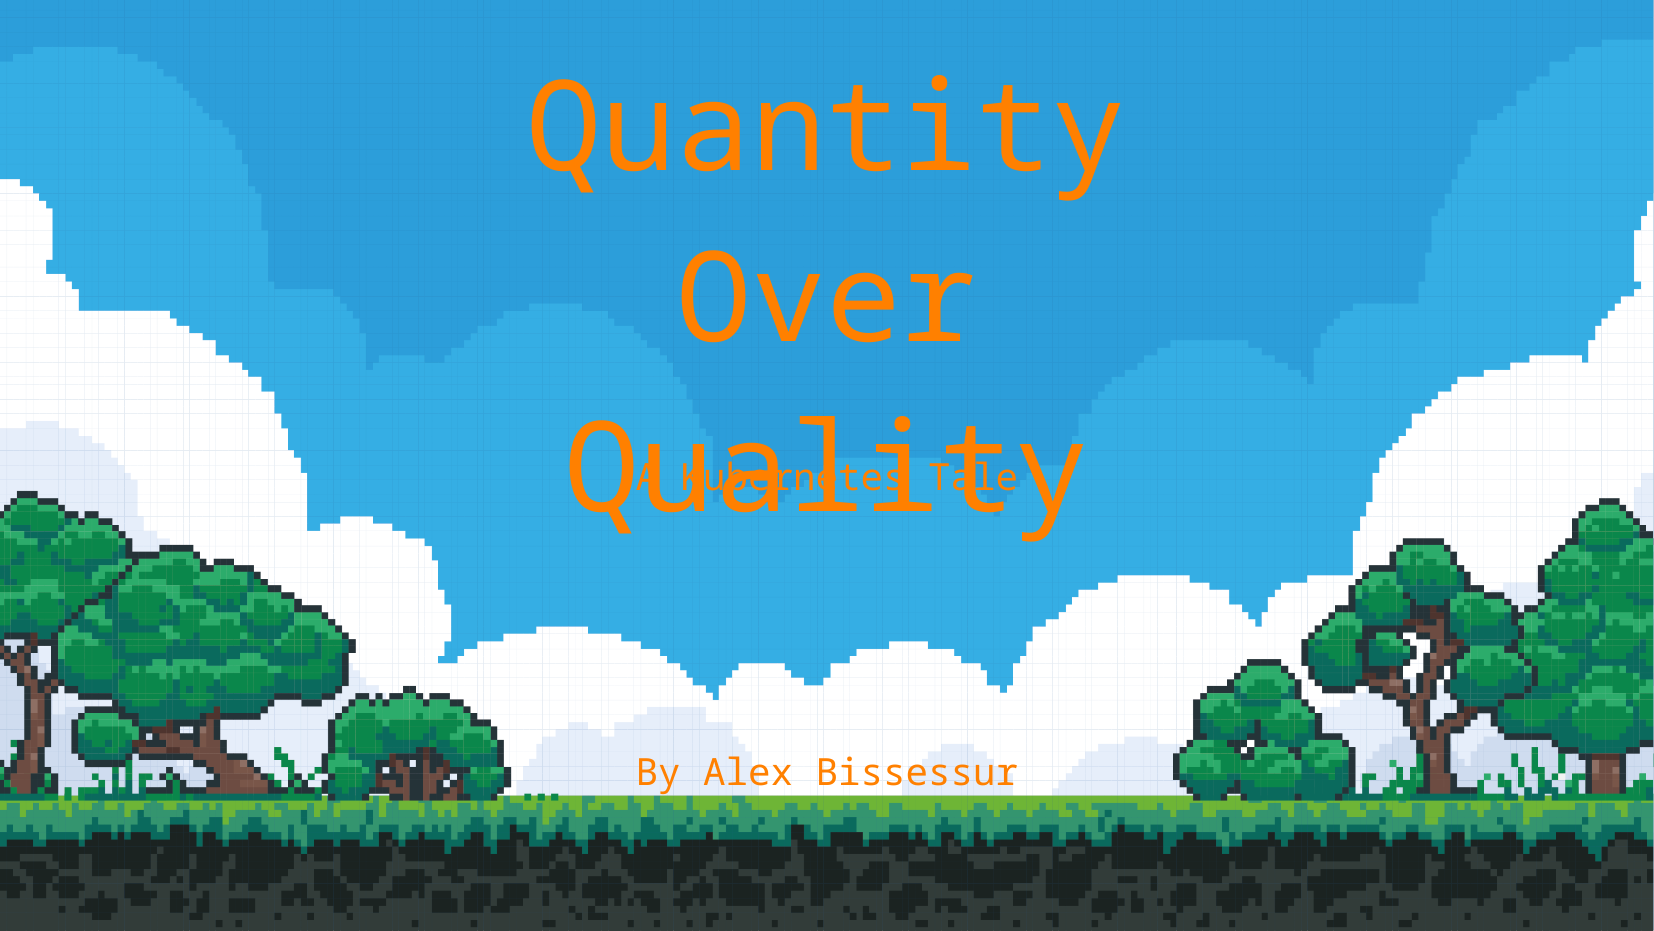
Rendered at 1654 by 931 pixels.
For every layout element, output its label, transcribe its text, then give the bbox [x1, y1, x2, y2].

text_box By Alex Bissessur [590, 738, 1063, 798]
picture [0, 0, 1654, 931]
text_box A Kubernetes Tale [590, 442, 1063, 502]
text_box Quantity Over Quality [383, 29, 1270, 482]
